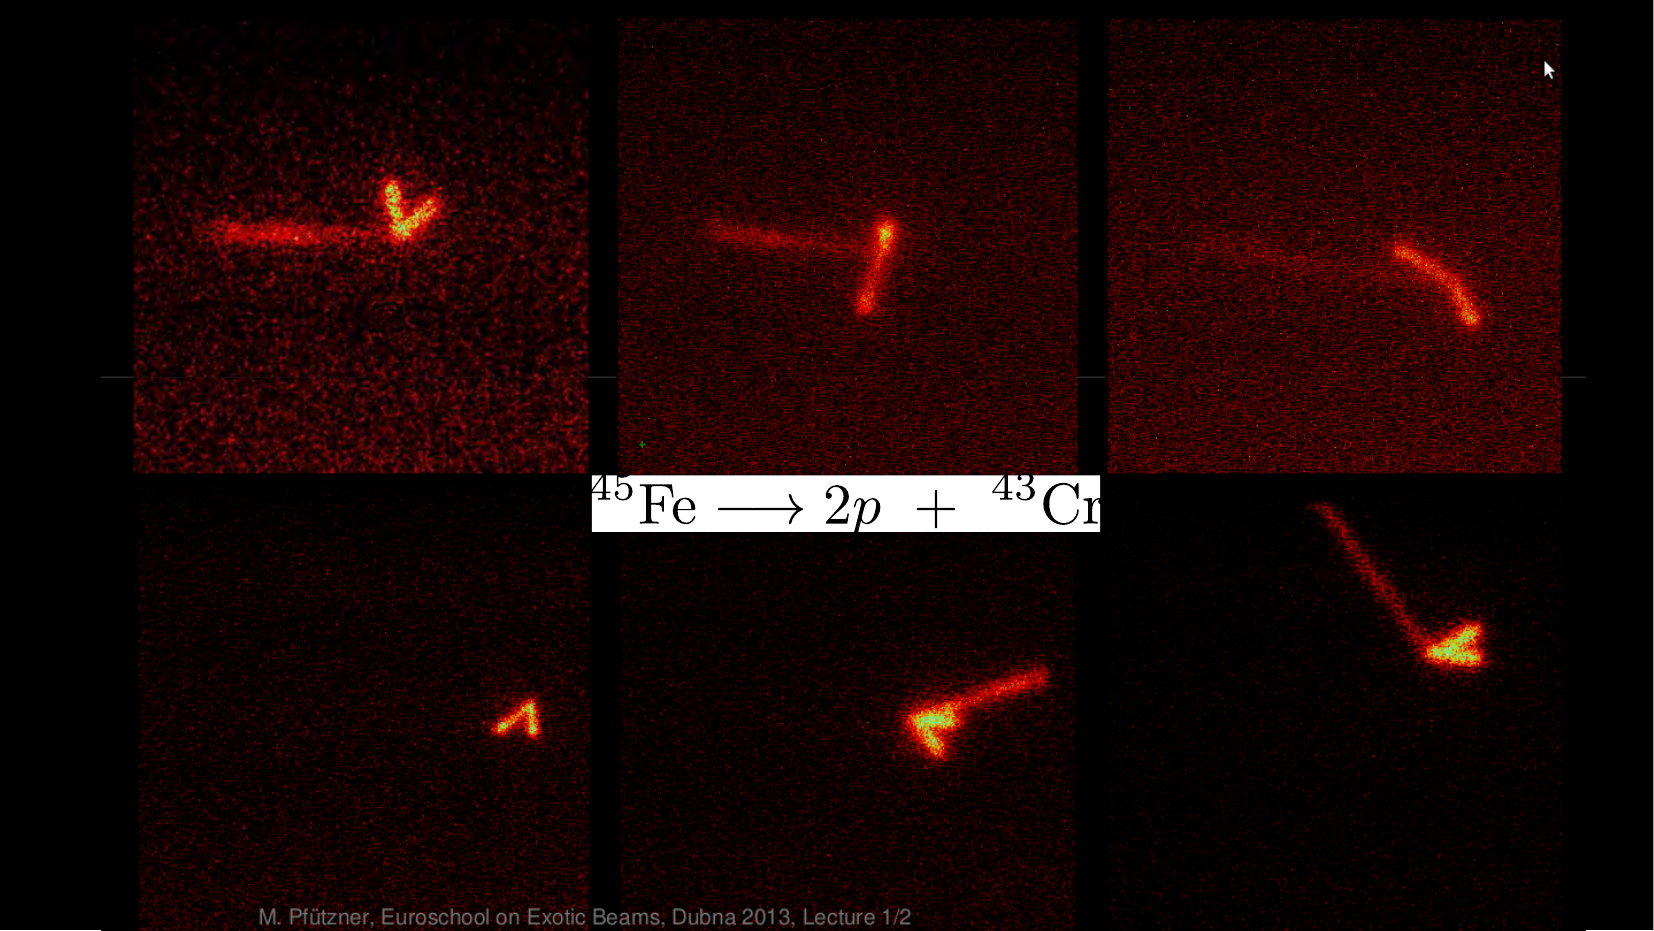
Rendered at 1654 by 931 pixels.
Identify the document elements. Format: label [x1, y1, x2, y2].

picture [101, 5, 1586, 931]
text_box [590, 472, 1104, 535]
